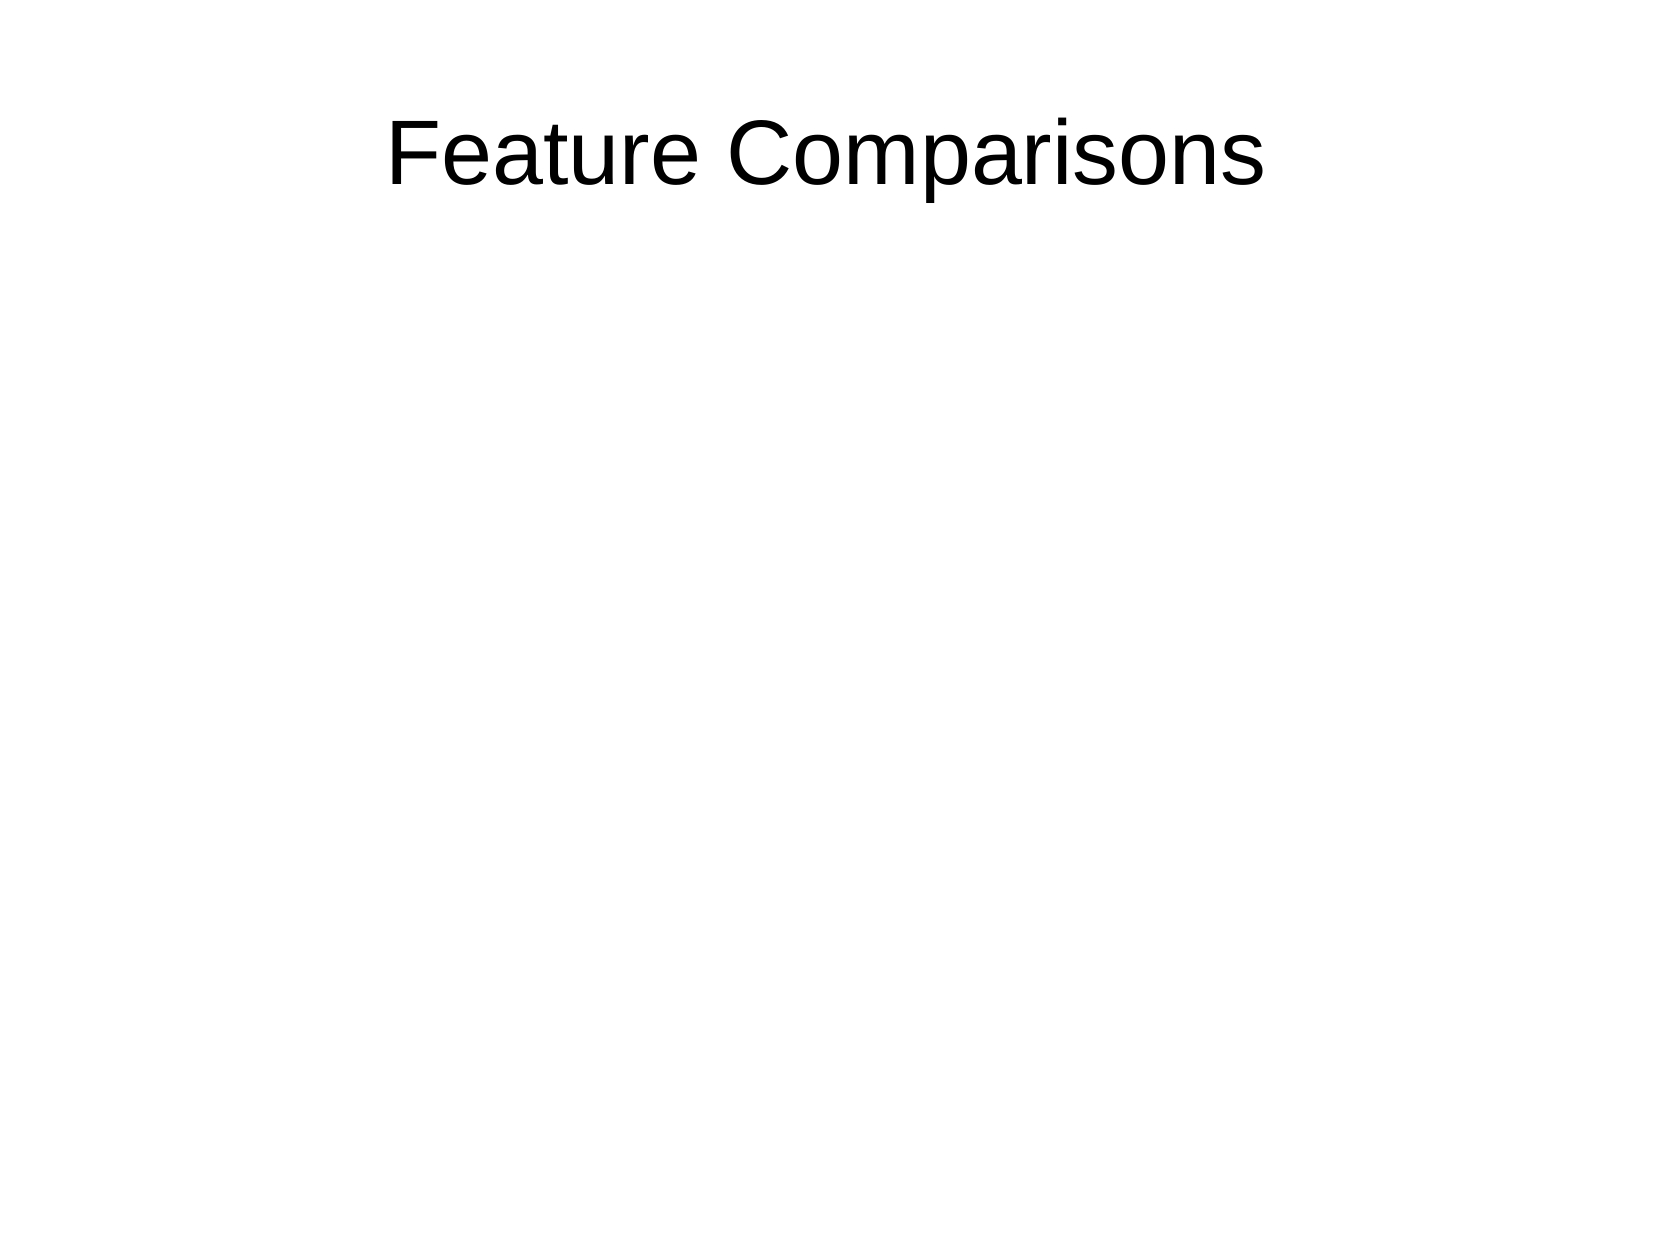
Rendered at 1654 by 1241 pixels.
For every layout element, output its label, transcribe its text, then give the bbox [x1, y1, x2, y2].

title Feature Comparisons [82, 56, 1571, 250]
